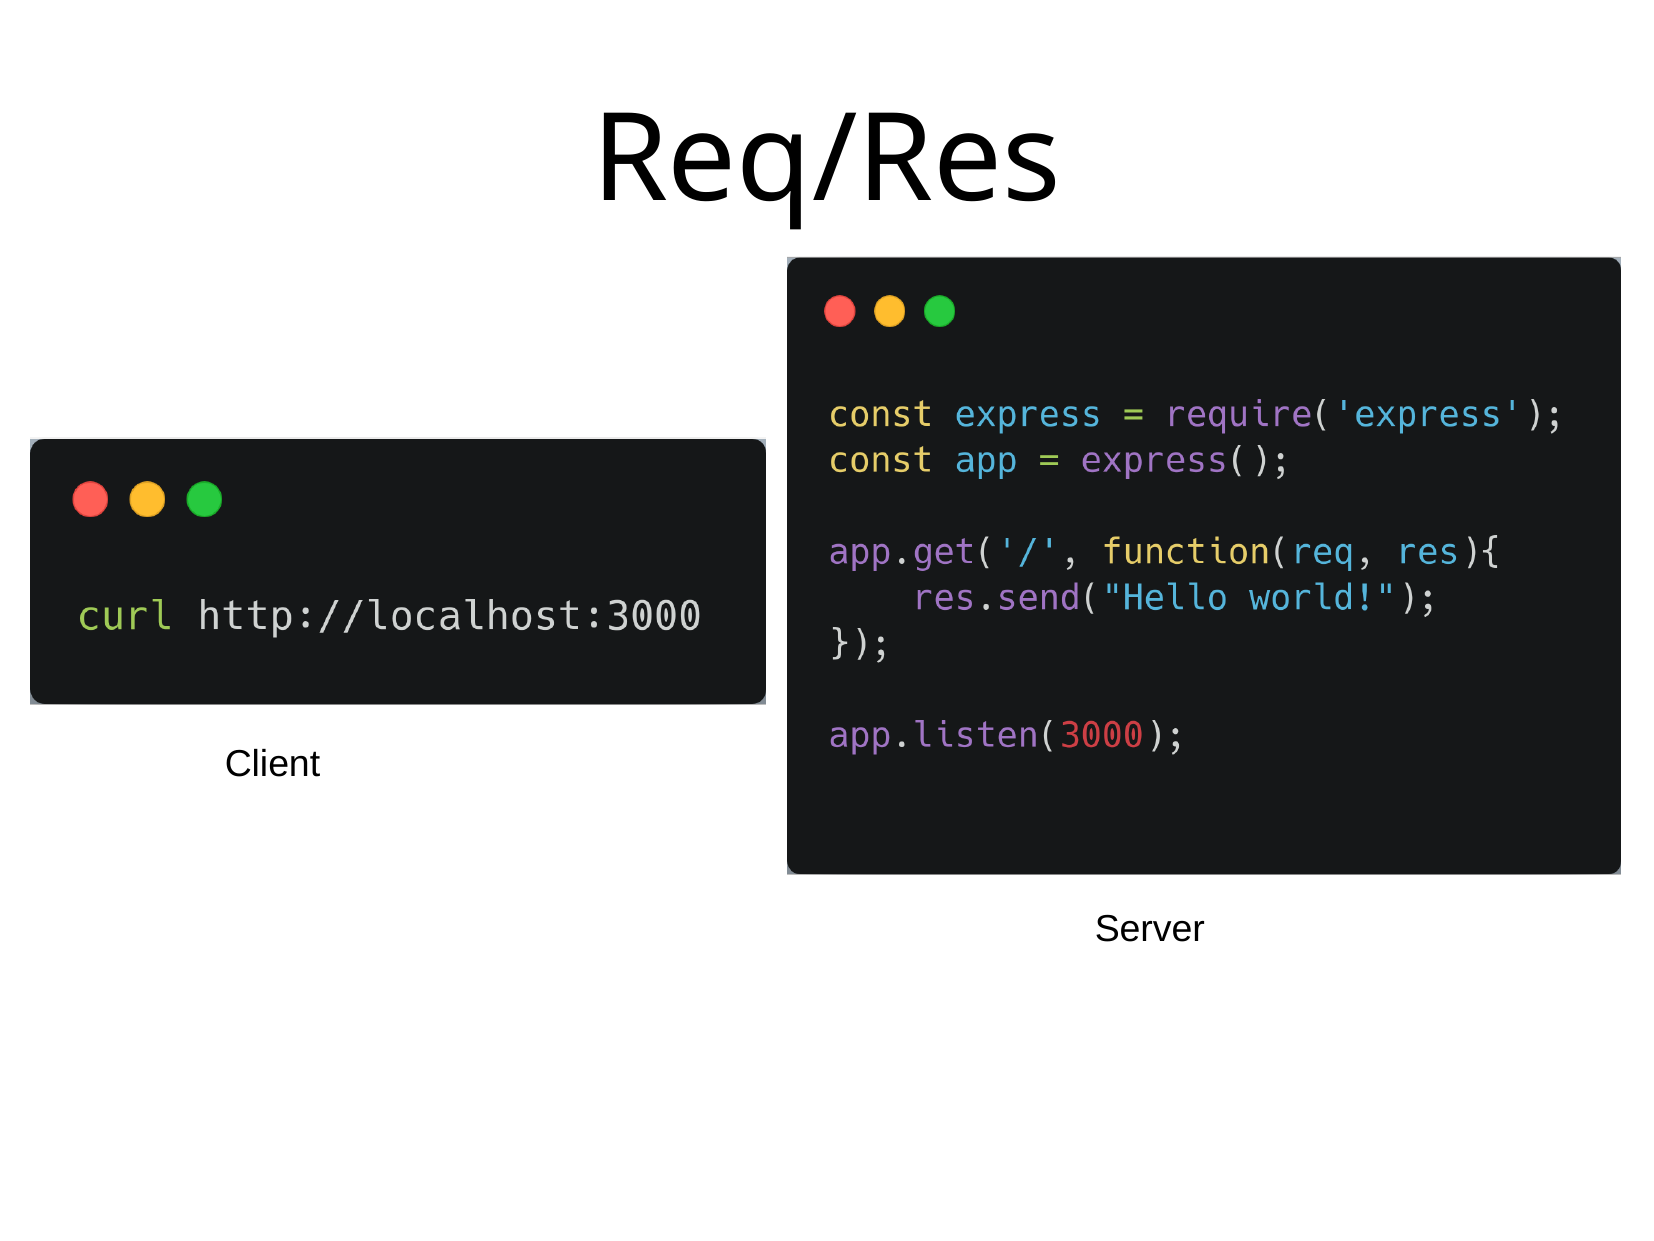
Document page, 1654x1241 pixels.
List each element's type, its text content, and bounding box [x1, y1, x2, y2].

text_box Client [210, 735, 336, 792]
picture [30, 437, 766, 706]
picture [787, 256, 1621, 875]
text_box Server [1080, 900, 1220, 957]
title Req/Res [82, 49, 1571, 257]
